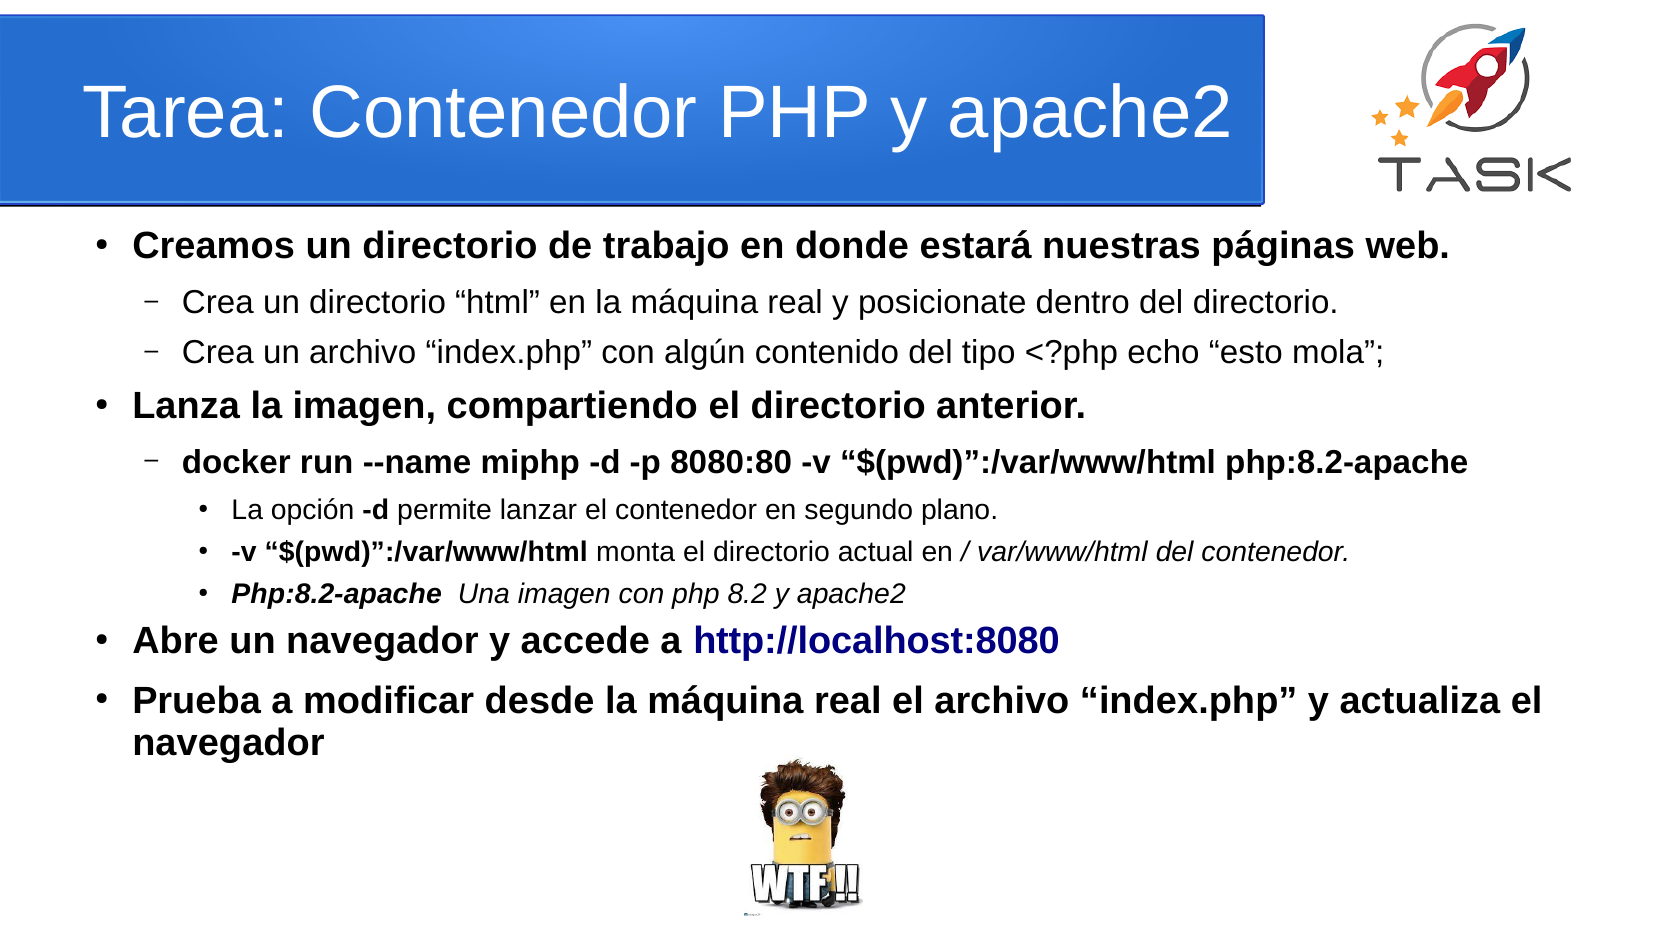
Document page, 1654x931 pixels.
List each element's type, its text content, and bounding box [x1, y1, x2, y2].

picture [1358, 11, 1583, 204]
list Creamos un directorio de trabajo en donde estará nuestras páginas web. Crea un directorio “html” en la máquina real y posicionate dentro del directorio. Crea un archivo “index.php” con algún contenido del tipo <?php echo “esto mola”; Lanza la imagen, compartiendo el directorio anterior. docker run --name miphp -d -p 8080:80 -v “$(pwd)”:/var/www/html php:8.2-apache La opción -d permite lanzar el contenedor en segundo plano. -v “$(pwd)”:/var/www/html monta el directorio actual en / var/www/html del contenedor. Php:8.2-apache Una imagen con php 8.2 y apache2 Abre un navegador y accede a http://localhost:8080 Prueba a modificar desde la máquina real el archivo “index.php” y actualiza el navegador [82, 224, 1571, 764]
picture [744, 755, 863, 916]
title Tarea: Contenedor PHP y apache2 [82, 29, 1235, 196]
